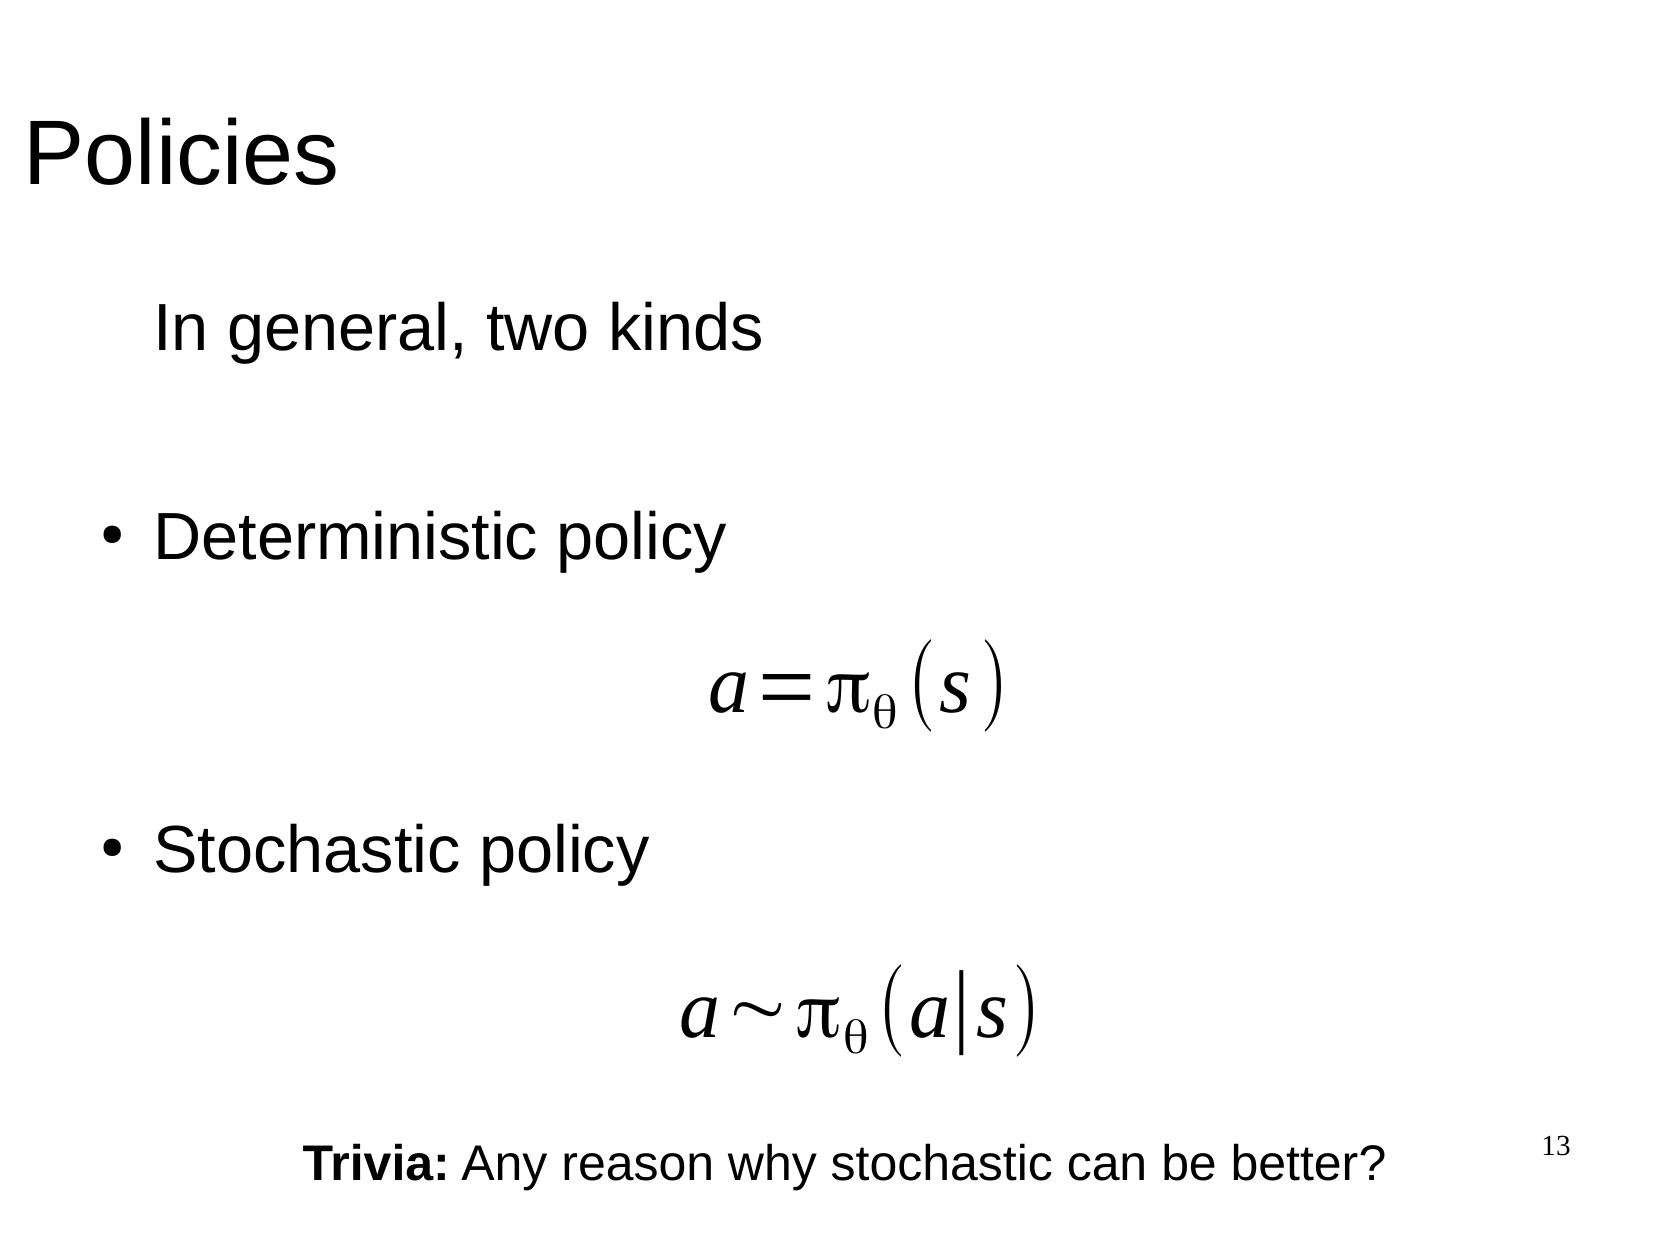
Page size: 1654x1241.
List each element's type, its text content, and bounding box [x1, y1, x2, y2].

chart [688, 633, 1025, 736]
title Policies [23, 49, 1512, 257]
text_box Trivia: Any reason why stochastic can be better? [177, 1128, 1513, 1200]
list In general, two kinds Deterministic policy Stochastic policy [82, 290, 1571, 1010]
chart [658, 958, 1060, 1060]
